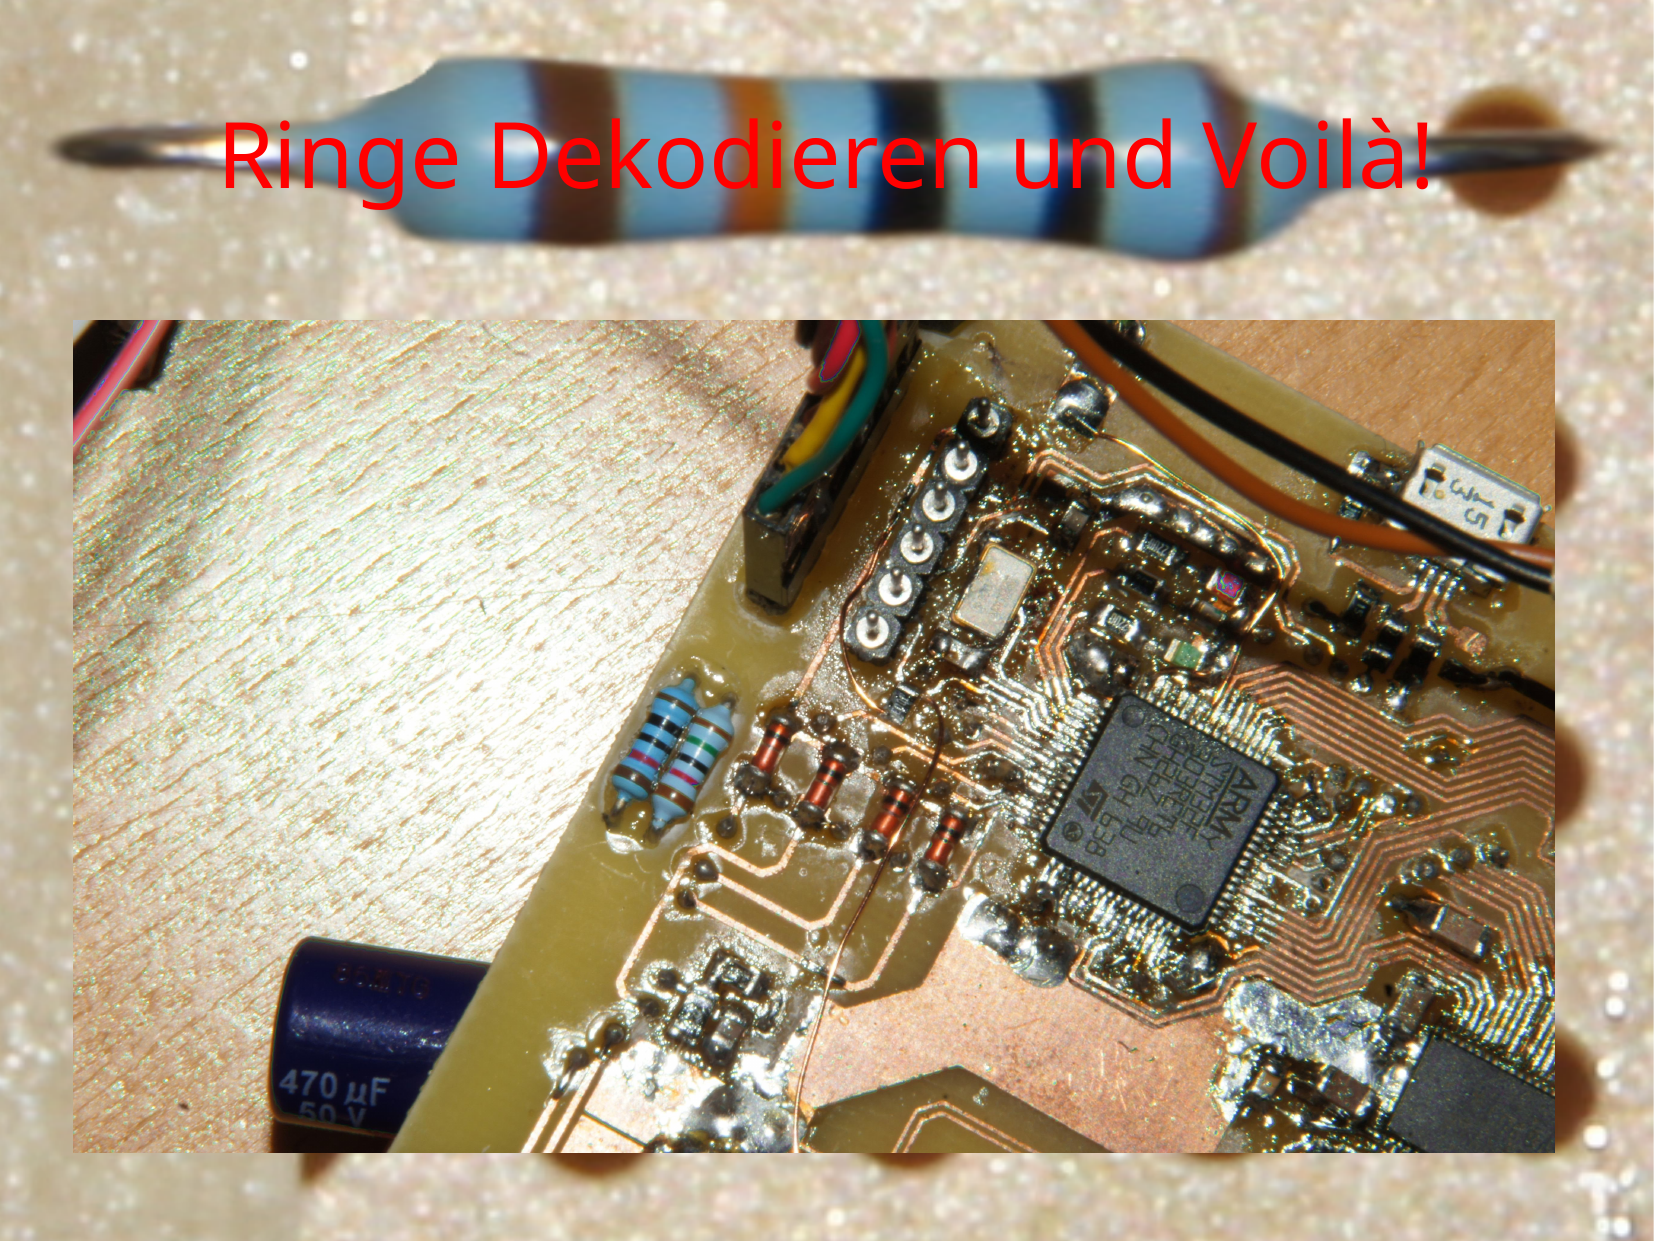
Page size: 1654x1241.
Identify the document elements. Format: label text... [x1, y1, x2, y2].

picture [0, 0, 1654, 1241]
title Ringe Dekodieren und Voilà! [82, 49, 1571, 257]
